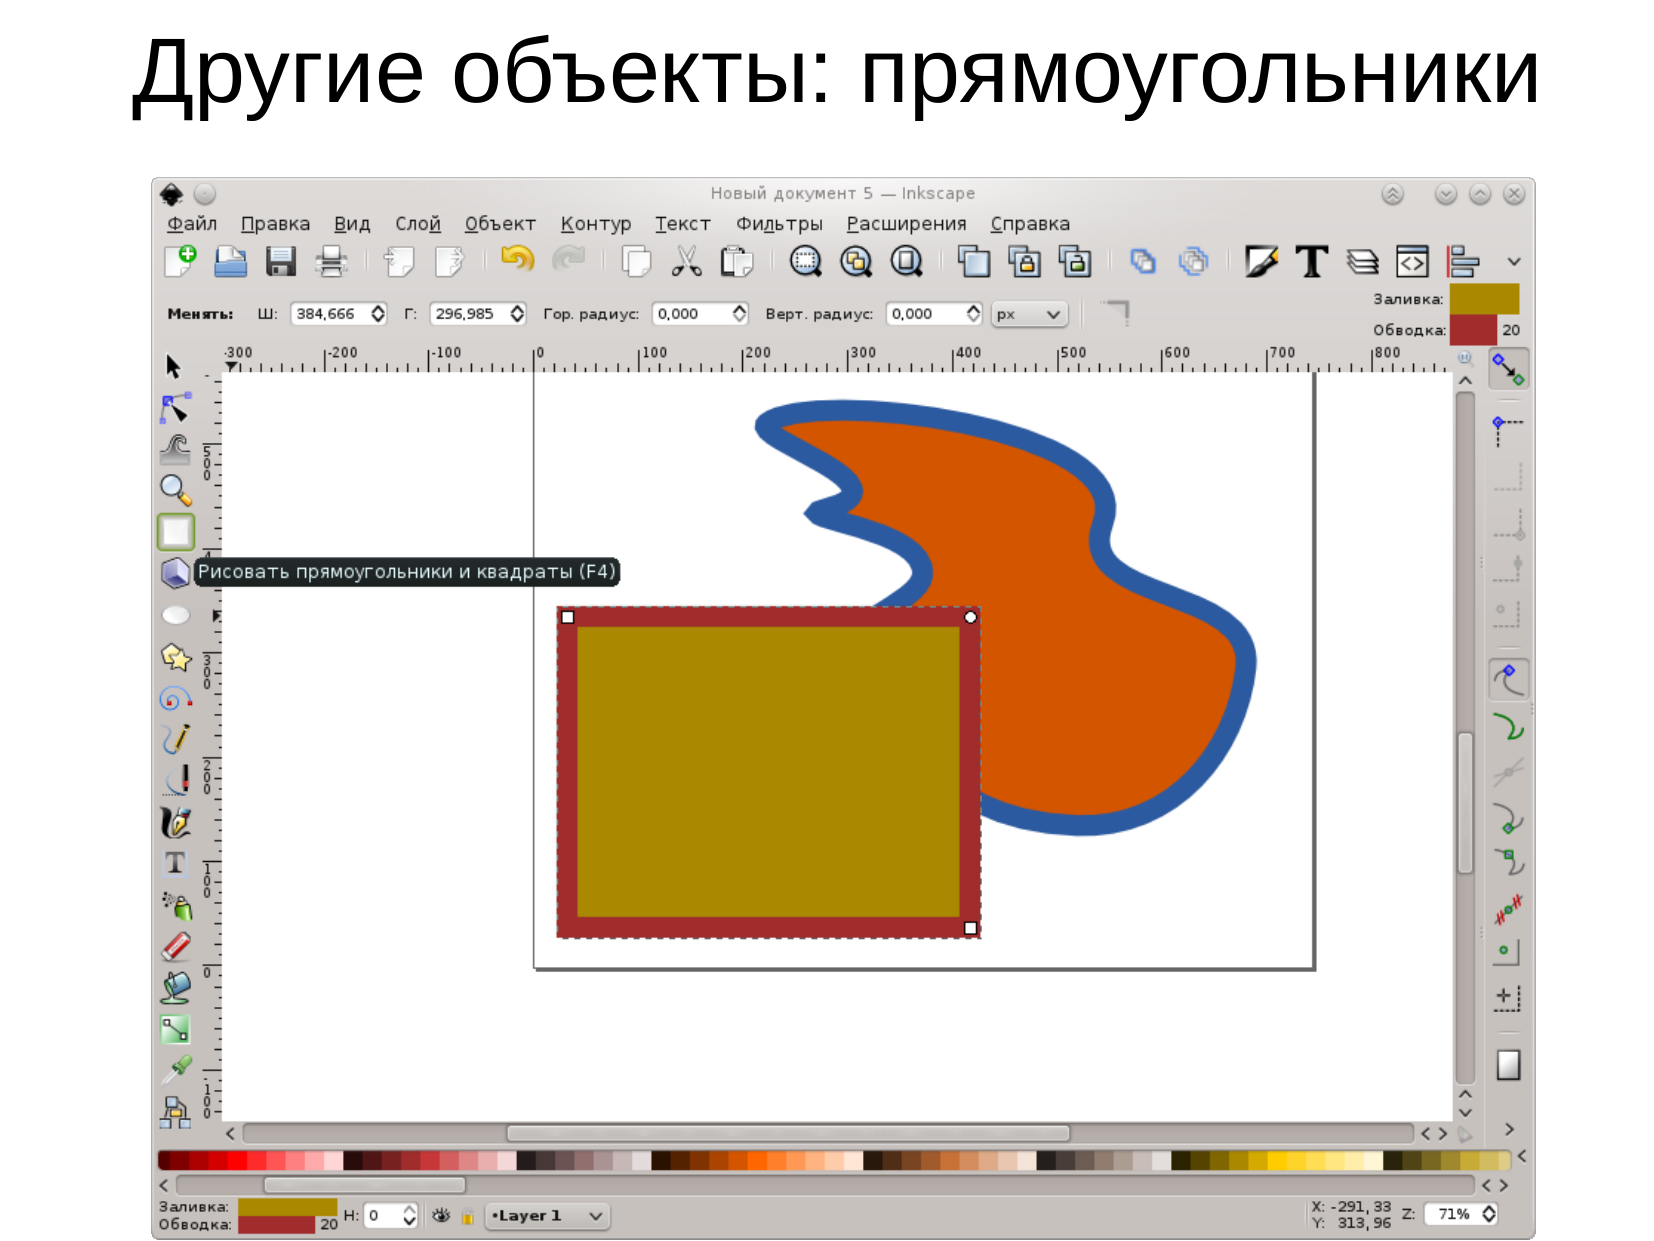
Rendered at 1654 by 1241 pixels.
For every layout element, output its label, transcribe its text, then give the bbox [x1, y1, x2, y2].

picture [151, 177, 1536, 1240]
title Другие объекты: прямоугольники [94, 17, 1583, 125]
